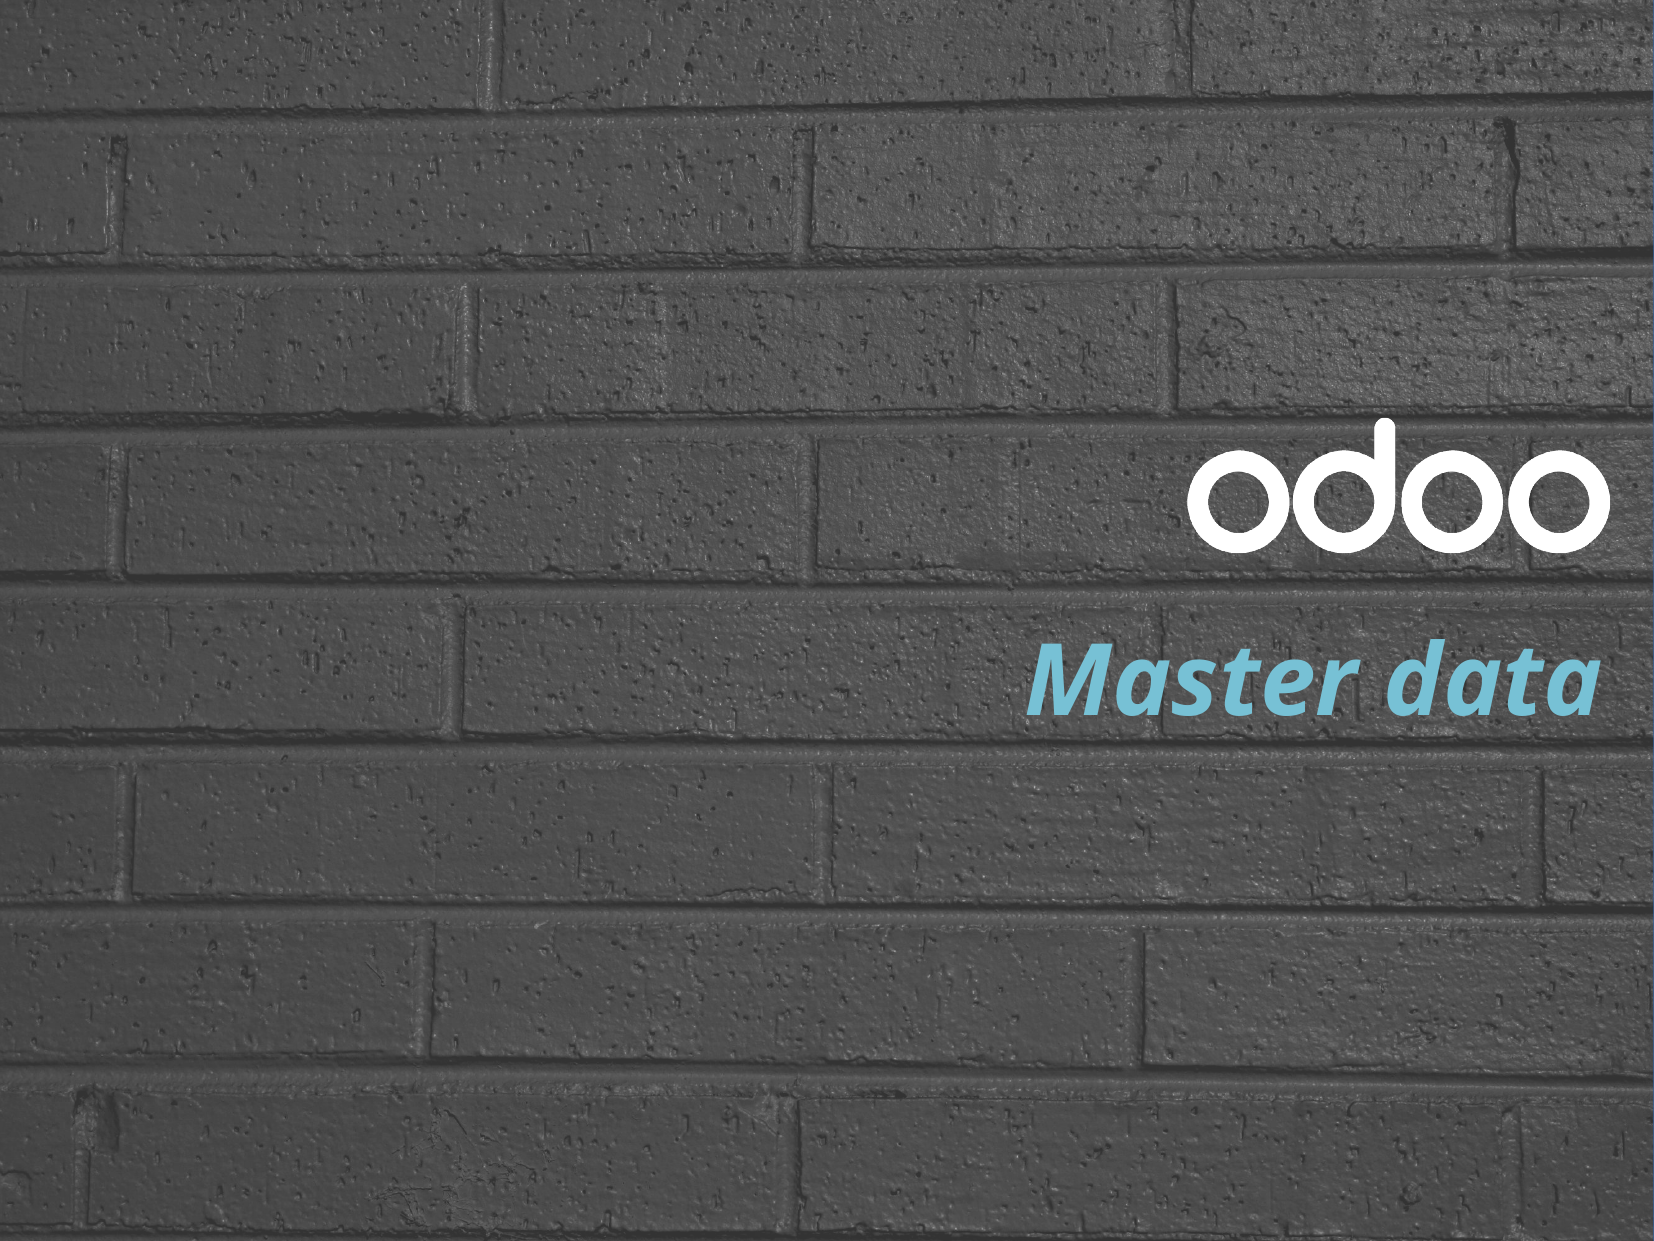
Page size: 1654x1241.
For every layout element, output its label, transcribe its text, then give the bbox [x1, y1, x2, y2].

text_box Master data [0, 580, 1619, 892]
picture [0, 0, 1654, 1241]
